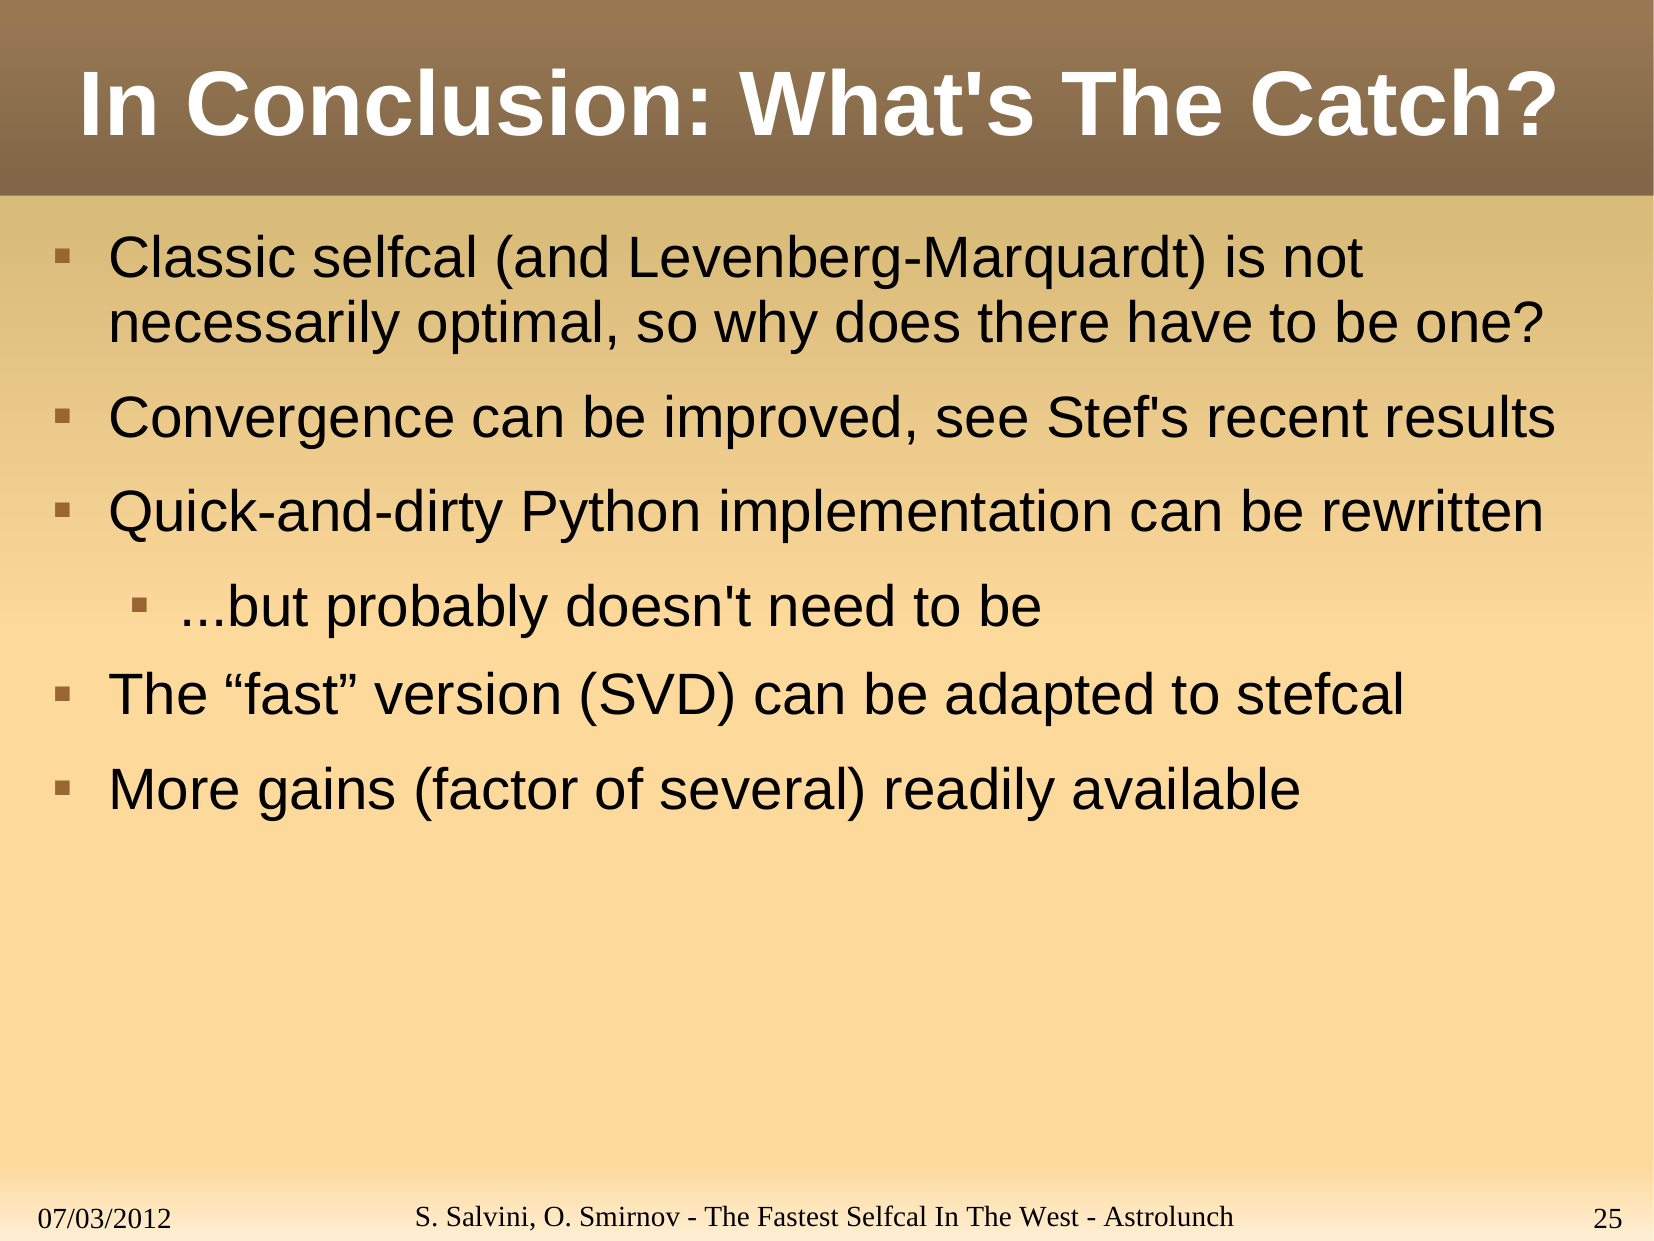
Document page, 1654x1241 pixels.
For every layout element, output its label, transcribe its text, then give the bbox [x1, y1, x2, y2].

title In Conclusion: What's The Catch? [76, 7, 1565, 200]
list Classic selfcal (and Levenberg-Marquardt) is not necessarily optimal, so why does there have to be one? Convergence can be improved, see Stef's recent results Quick-and-dirty Python implementation can be rewritten ...but probably doesn't need to be The “fast” version (SVD) can be adapted to stefcal More gains (factor of several) readily available [37, 225, 1613, 1163]
picture [0, 0, 1654, 1241]
